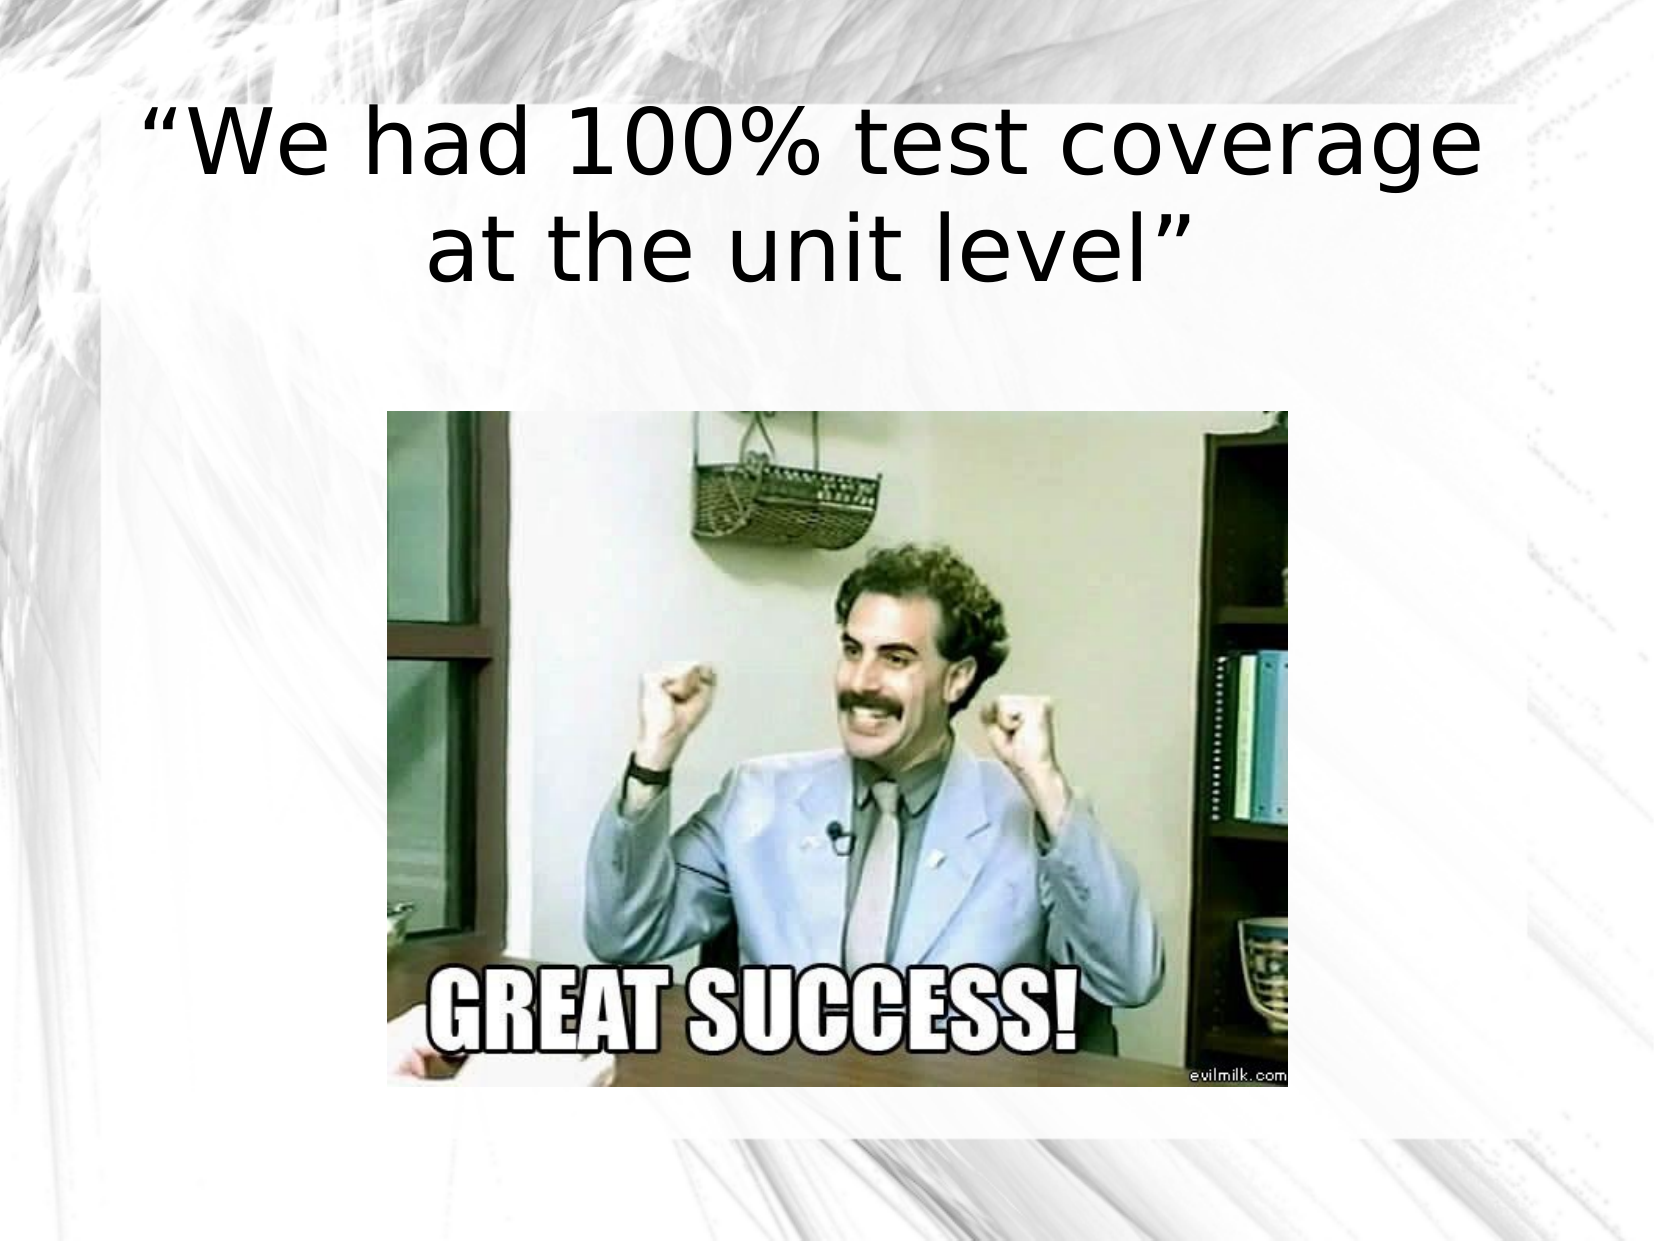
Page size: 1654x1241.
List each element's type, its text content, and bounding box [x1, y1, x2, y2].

title “We had 100% test coverage at the unit level” [118, 89, 1506, 304]
picture [0, 0, 1654, 1241]
